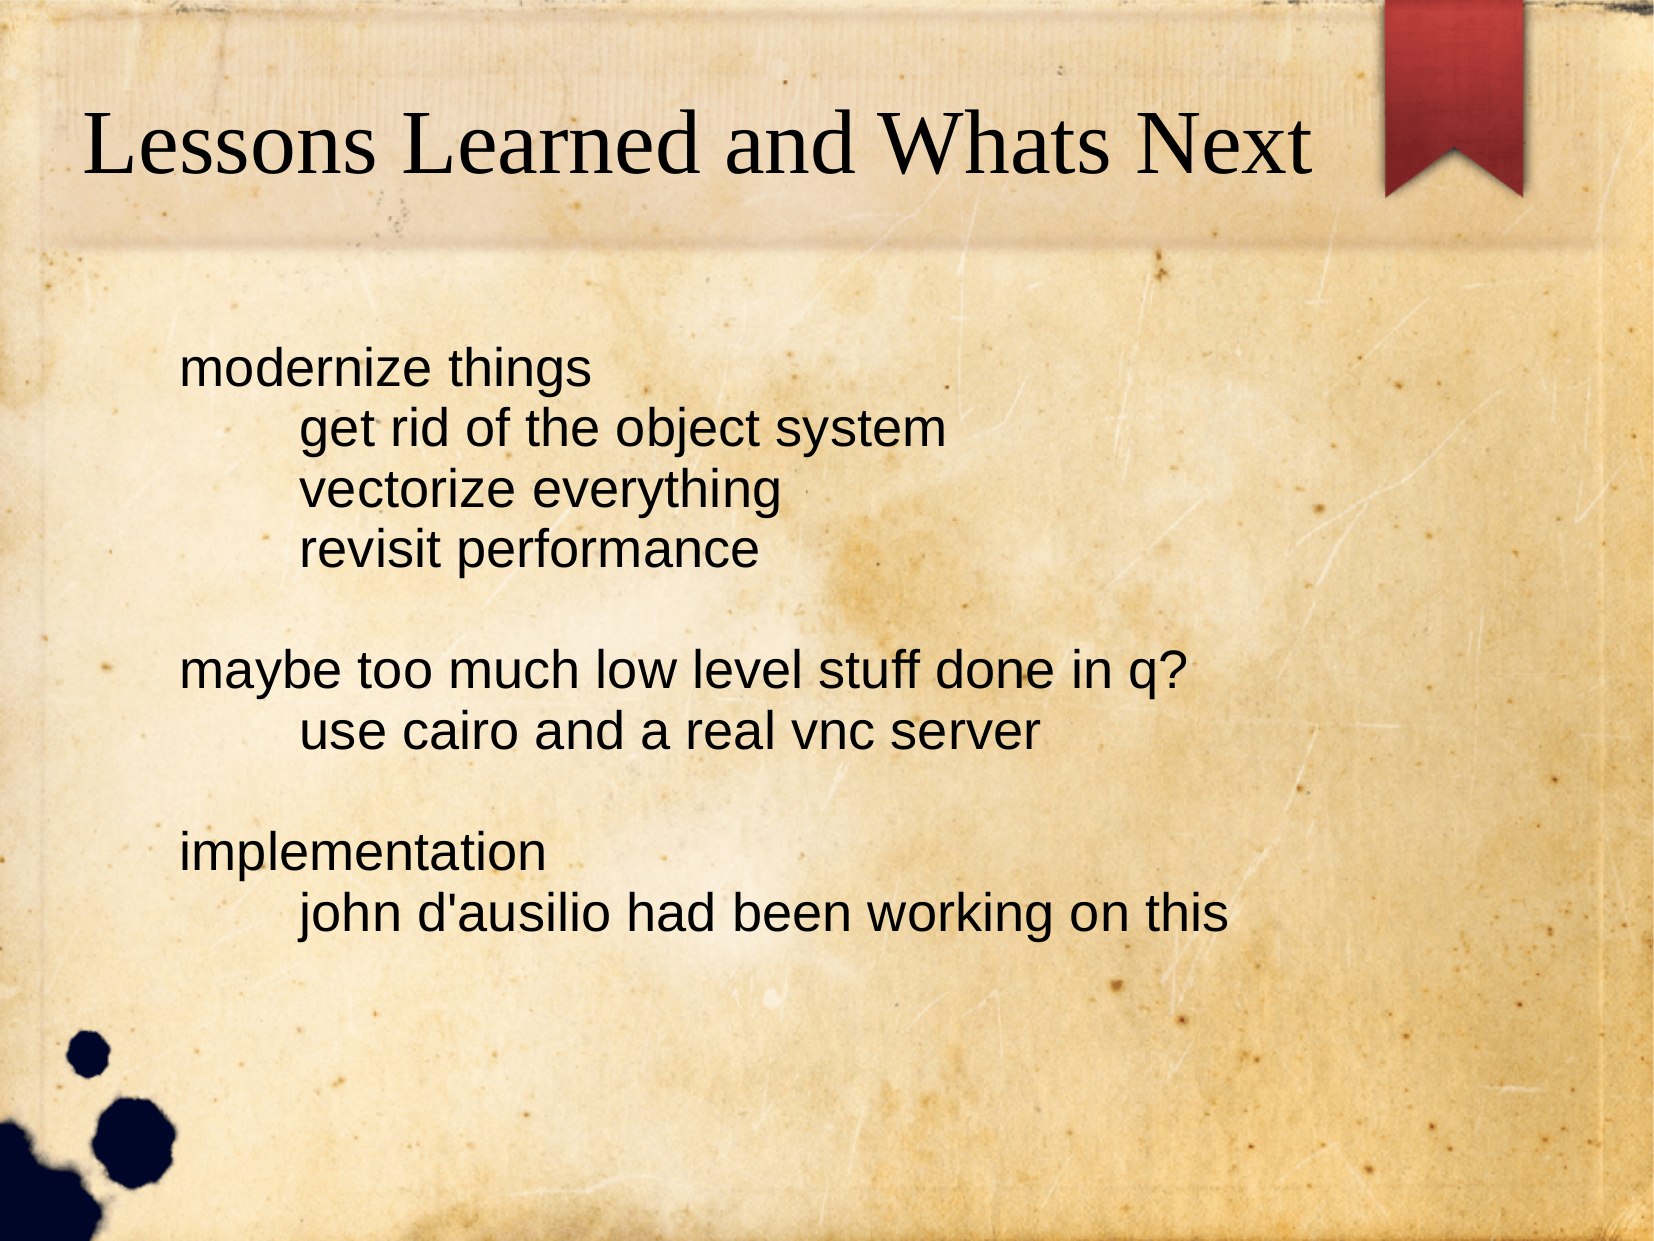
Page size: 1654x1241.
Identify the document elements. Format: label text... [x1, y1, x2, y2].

picture [0, 0, 1654, 1241]
text_box modernize things get rid of the object system vectorize everything revisit performance maybe too much low level stuff done in q? use cairo and a real vnc server implementation john d'ausilio had been working on this [165, 330, 1382, 1056]
title Lessons Learned and Whats Next [82, 49, 1347, 237]
